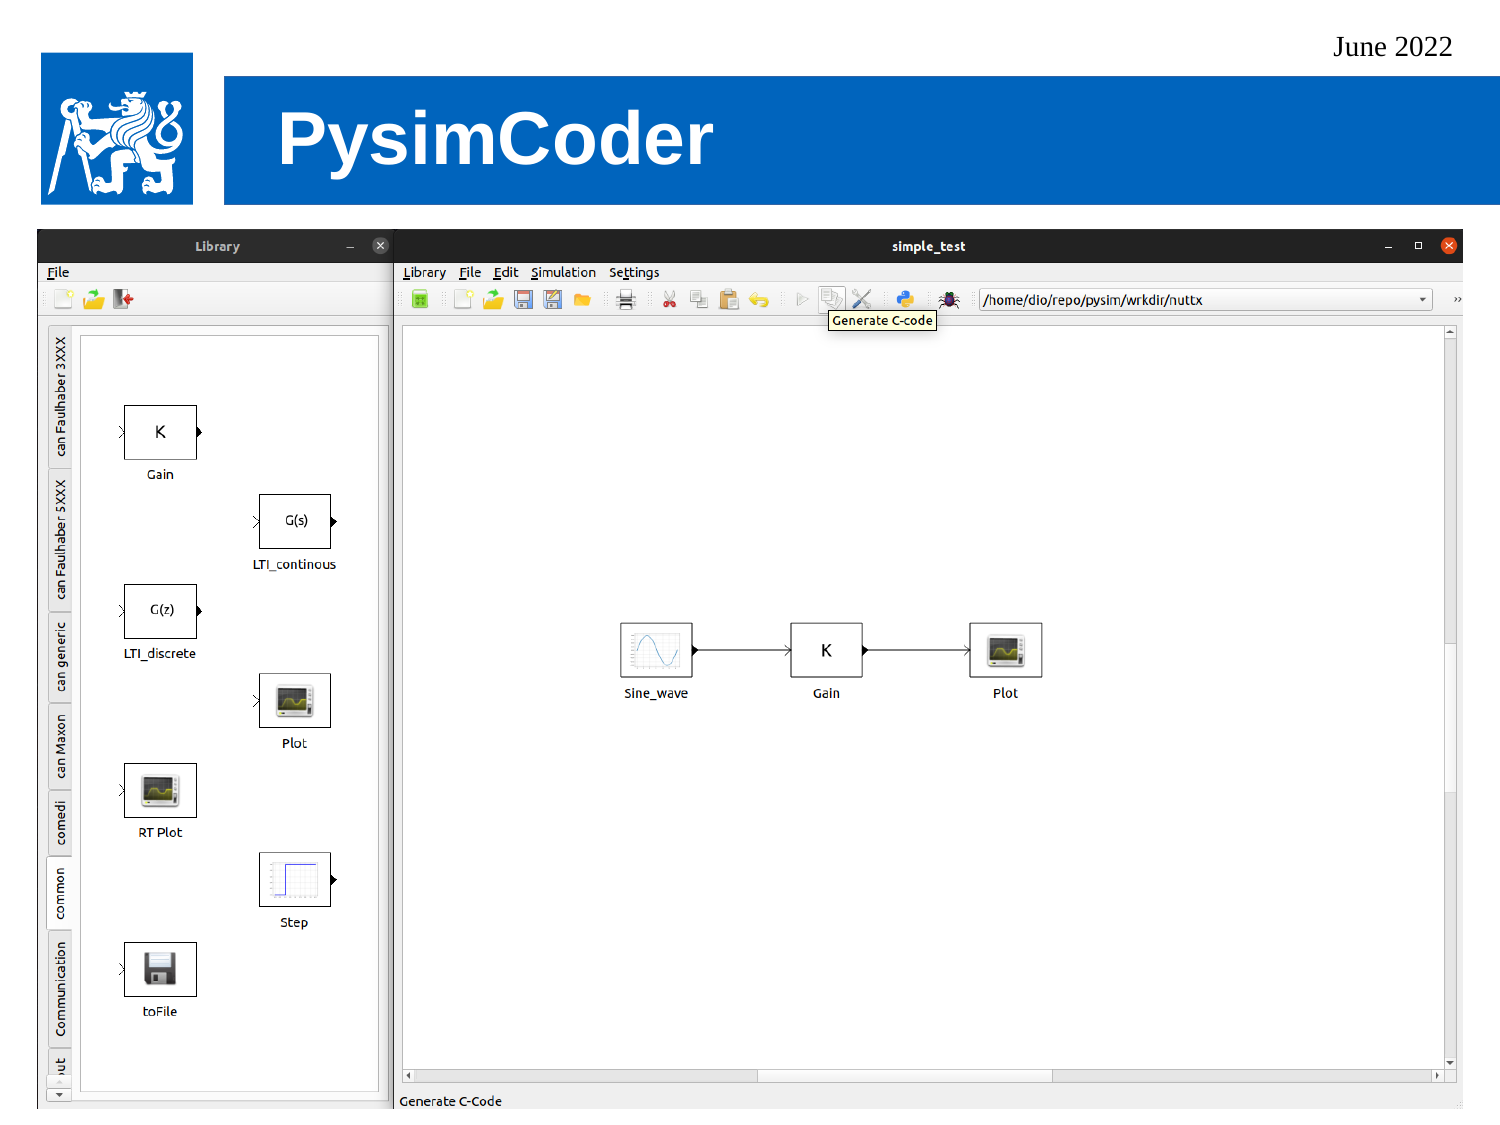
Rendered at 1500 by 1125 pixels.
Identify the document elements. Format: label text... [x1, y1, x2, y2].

title PysimCoder [277, 44, 1500, 181]
picture [37, 229, 1463, 1109]
